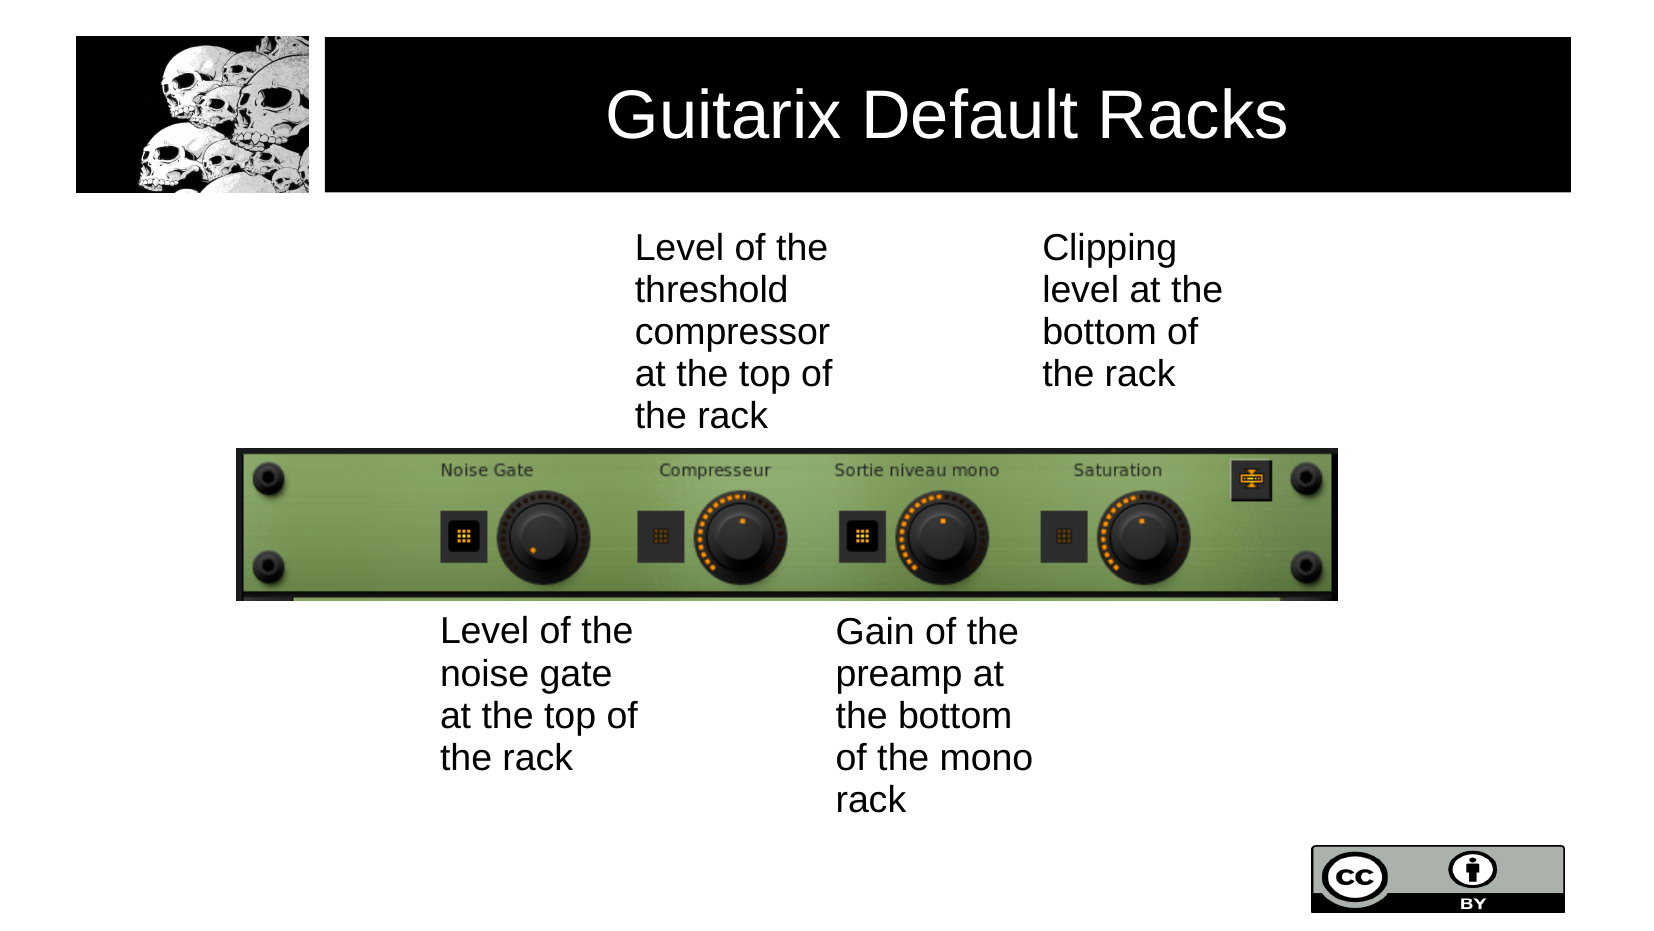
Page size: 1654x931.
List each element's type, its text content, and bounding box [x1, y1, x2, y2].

text_box Level of the noise gate at the top of the rack [425, 602, 662, 786]
text_box Level of the threshold compressor at the top of the rack [620, 218, 857, 444]
text_box Clipping level at the bottom of the rack [1027, 218, 1264, 402]
picture [1311, 845, 1565, 913]
picture [236, 448, 1338, 601]
title Guitarix Default Racks [324, 37, 1571, 193]
text_box Gain of the preamp at the bottom of the mono rack [820, 602, 1058, 828]
picture [76, 36, 309, 193]
